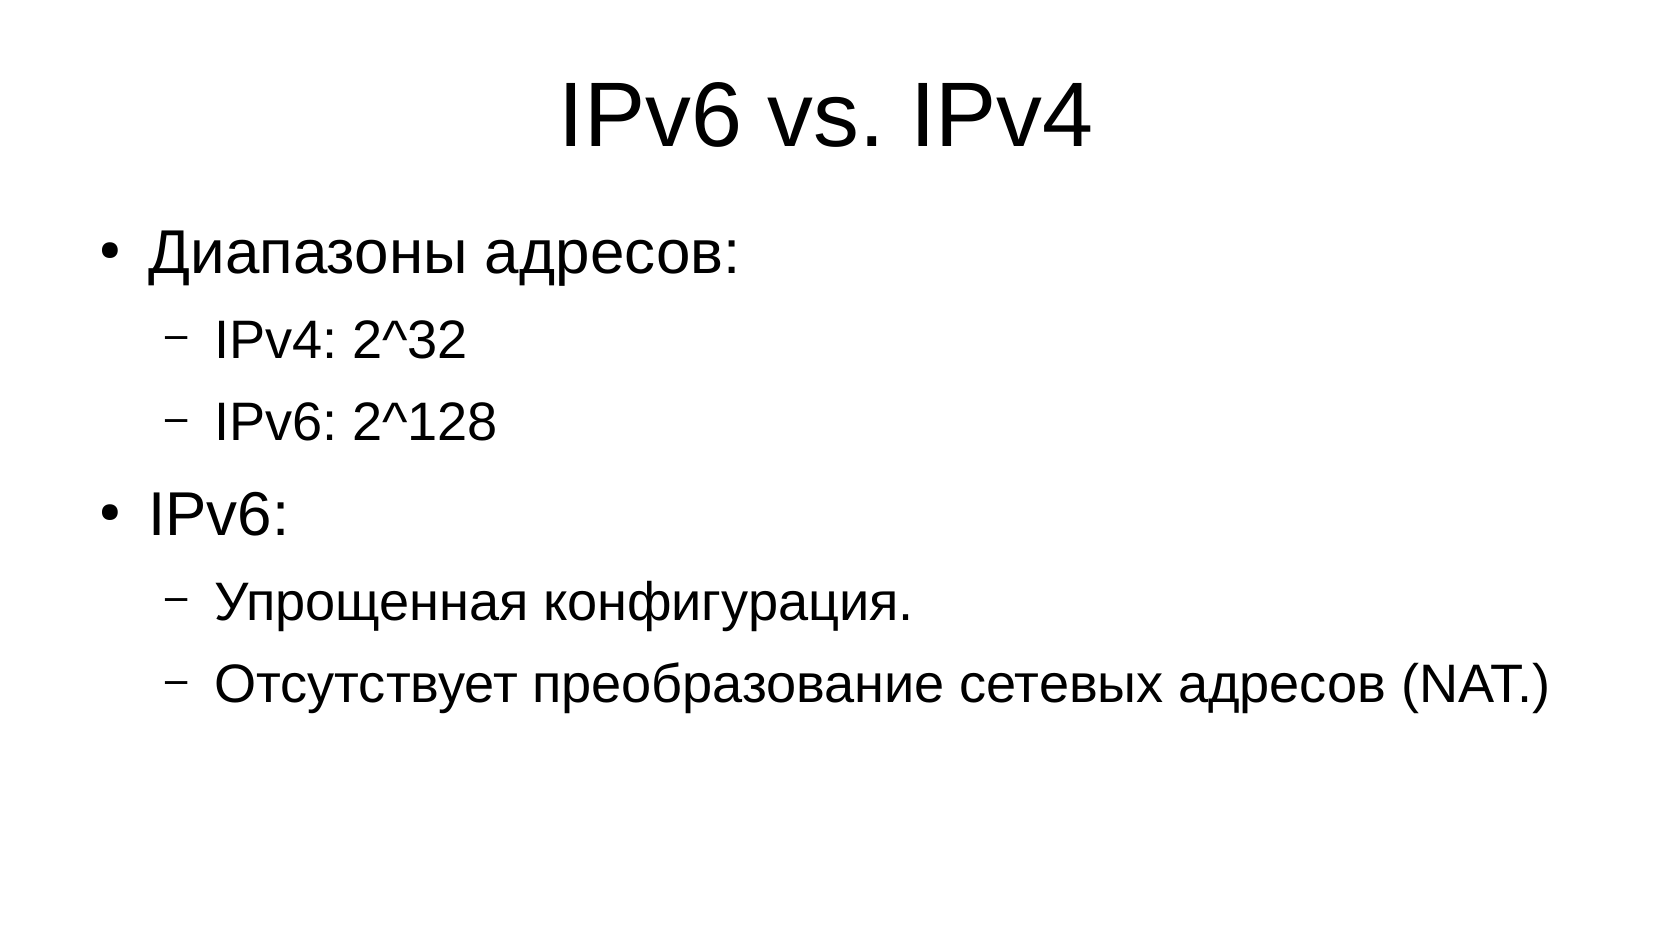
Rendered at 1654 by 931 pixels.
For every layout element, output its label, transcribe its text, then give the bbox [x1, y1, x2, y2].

title IPv6 vs. IPv4 [82, 37, 1571, 193]
list Диапазоны адресов: IPv4: 2^32 IPv6: 2^128 IPv6: Упрощенная конфигурация. Отсутствует преобразование сетевых адресов (NAT.) [82, 217, 1571, 758]
